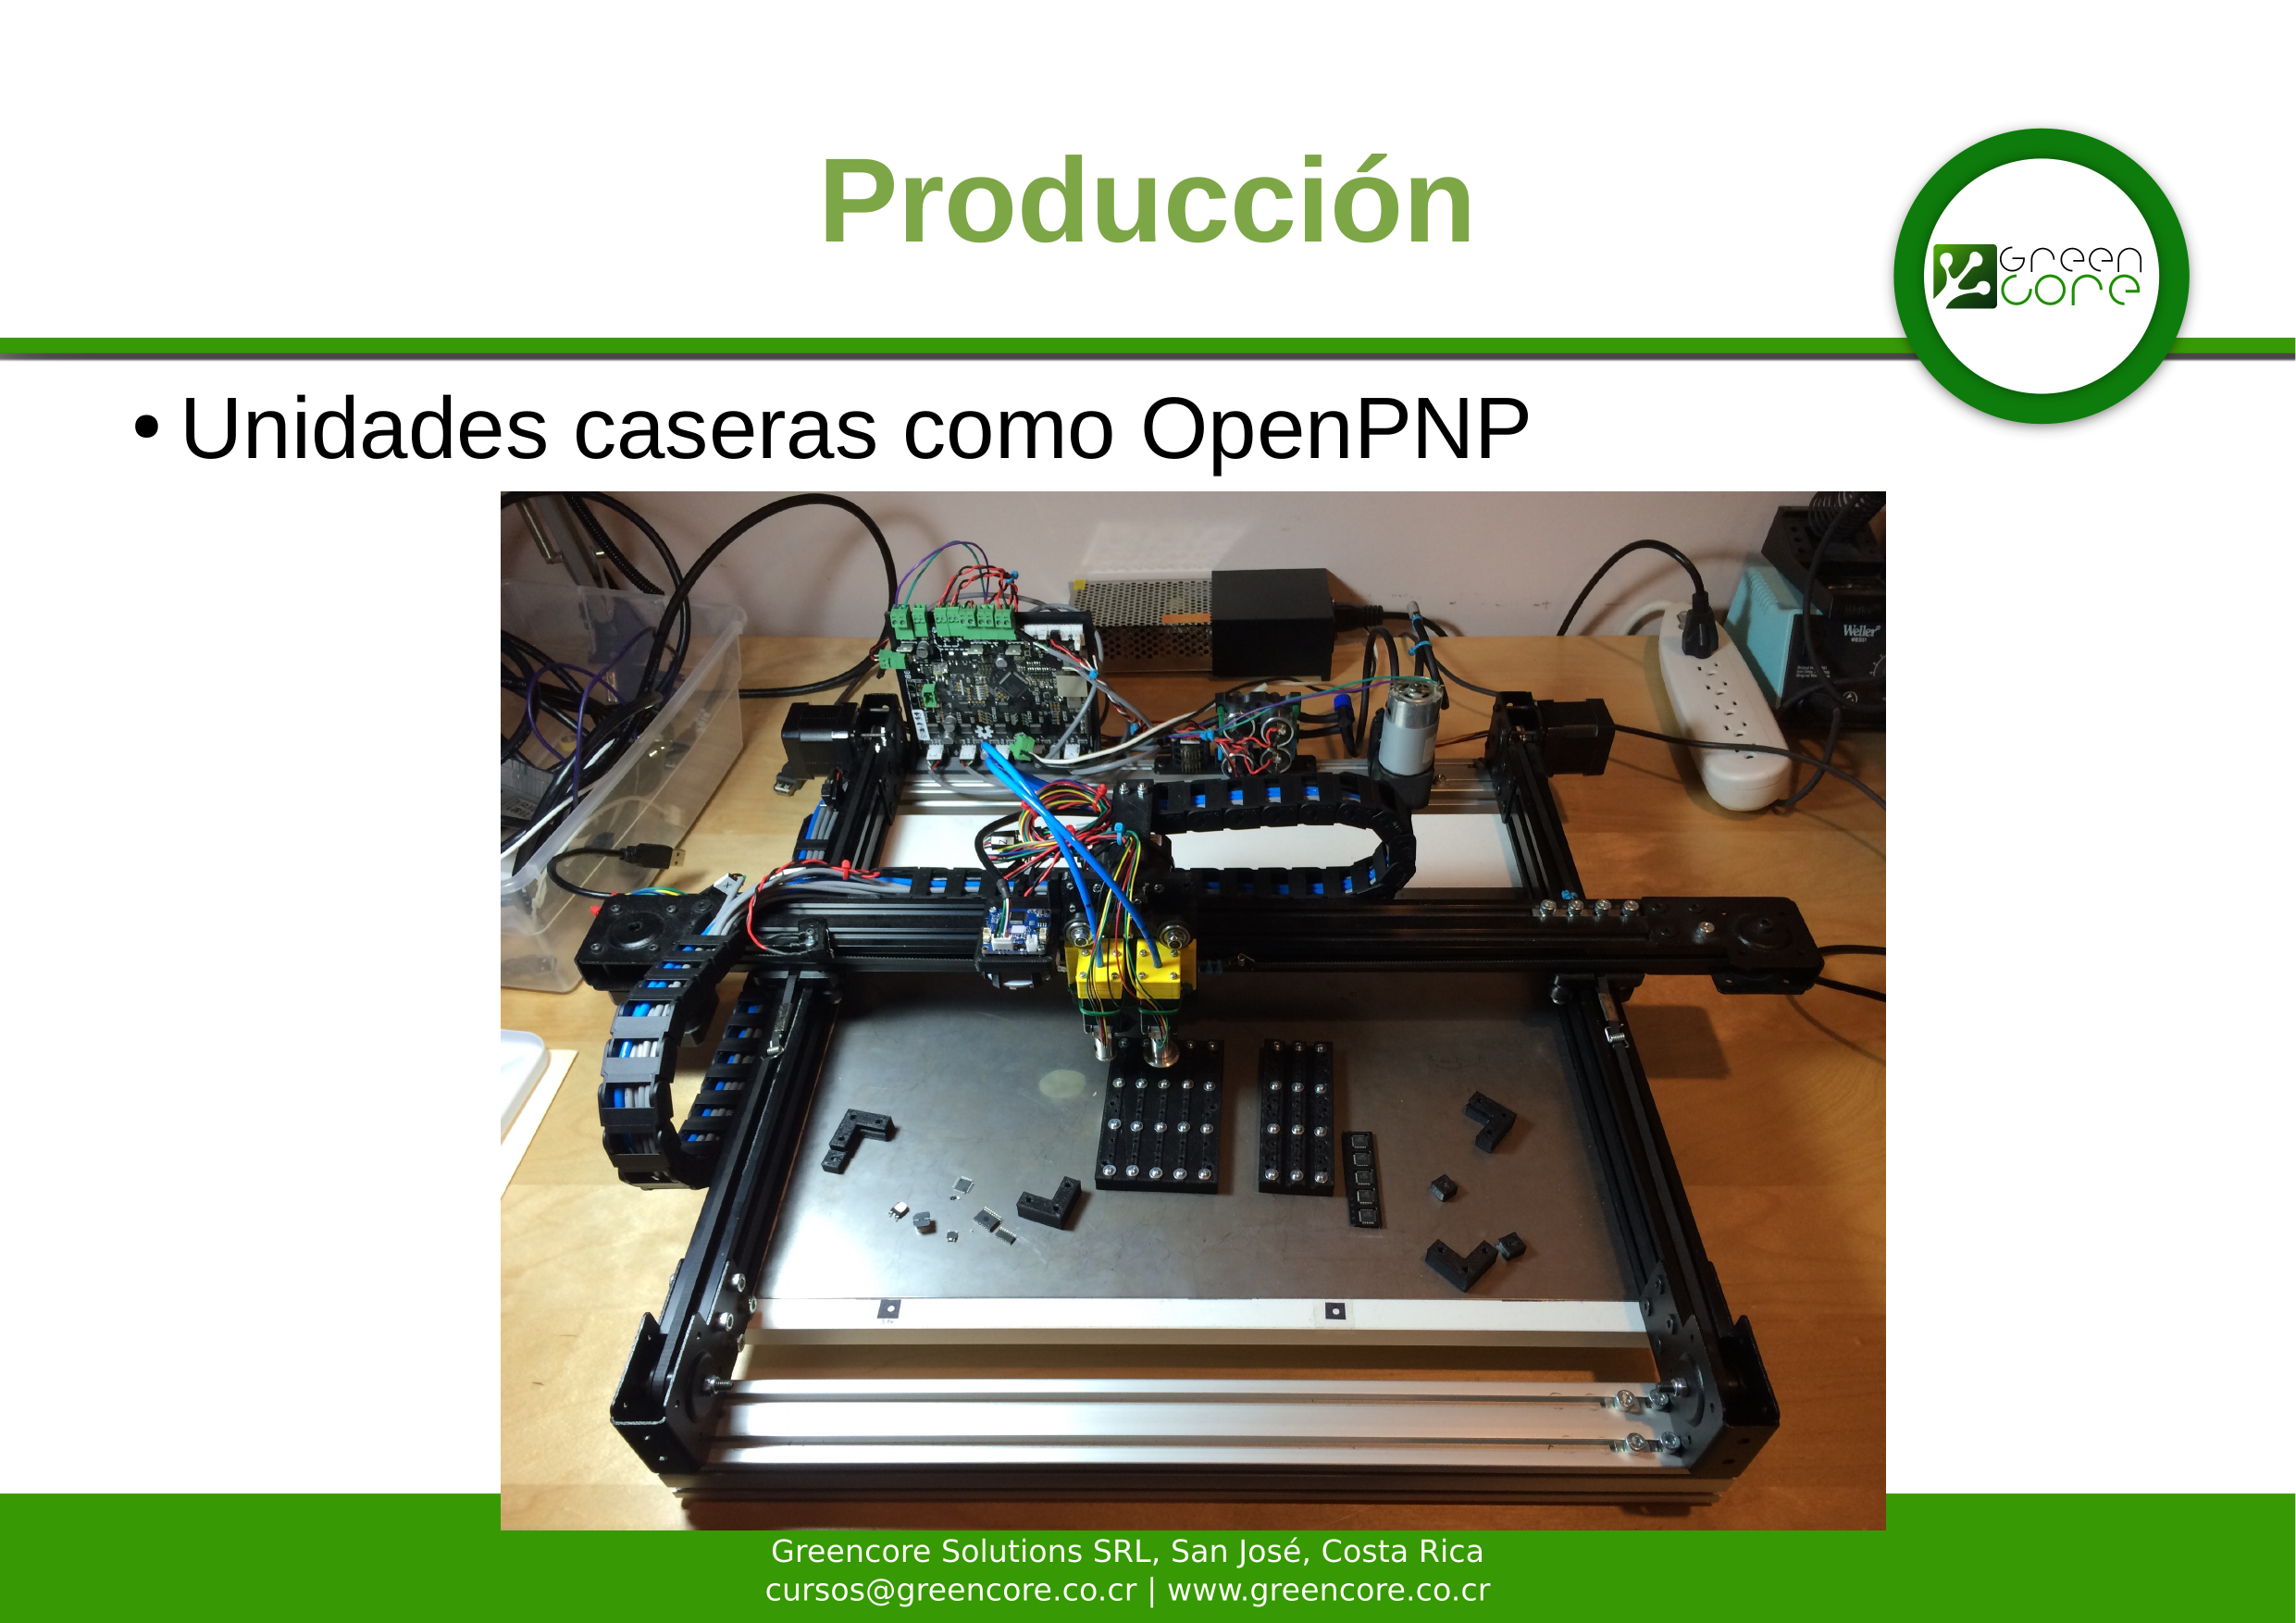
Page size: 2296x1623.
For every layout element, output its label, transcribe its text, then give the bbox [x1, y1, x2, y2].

picture [0, 0, 2296, 1623]
title Producción [115, 64, 2181, 336]
list Unidades caseras como OpenPNP [115, 379, 2181, 1321]
